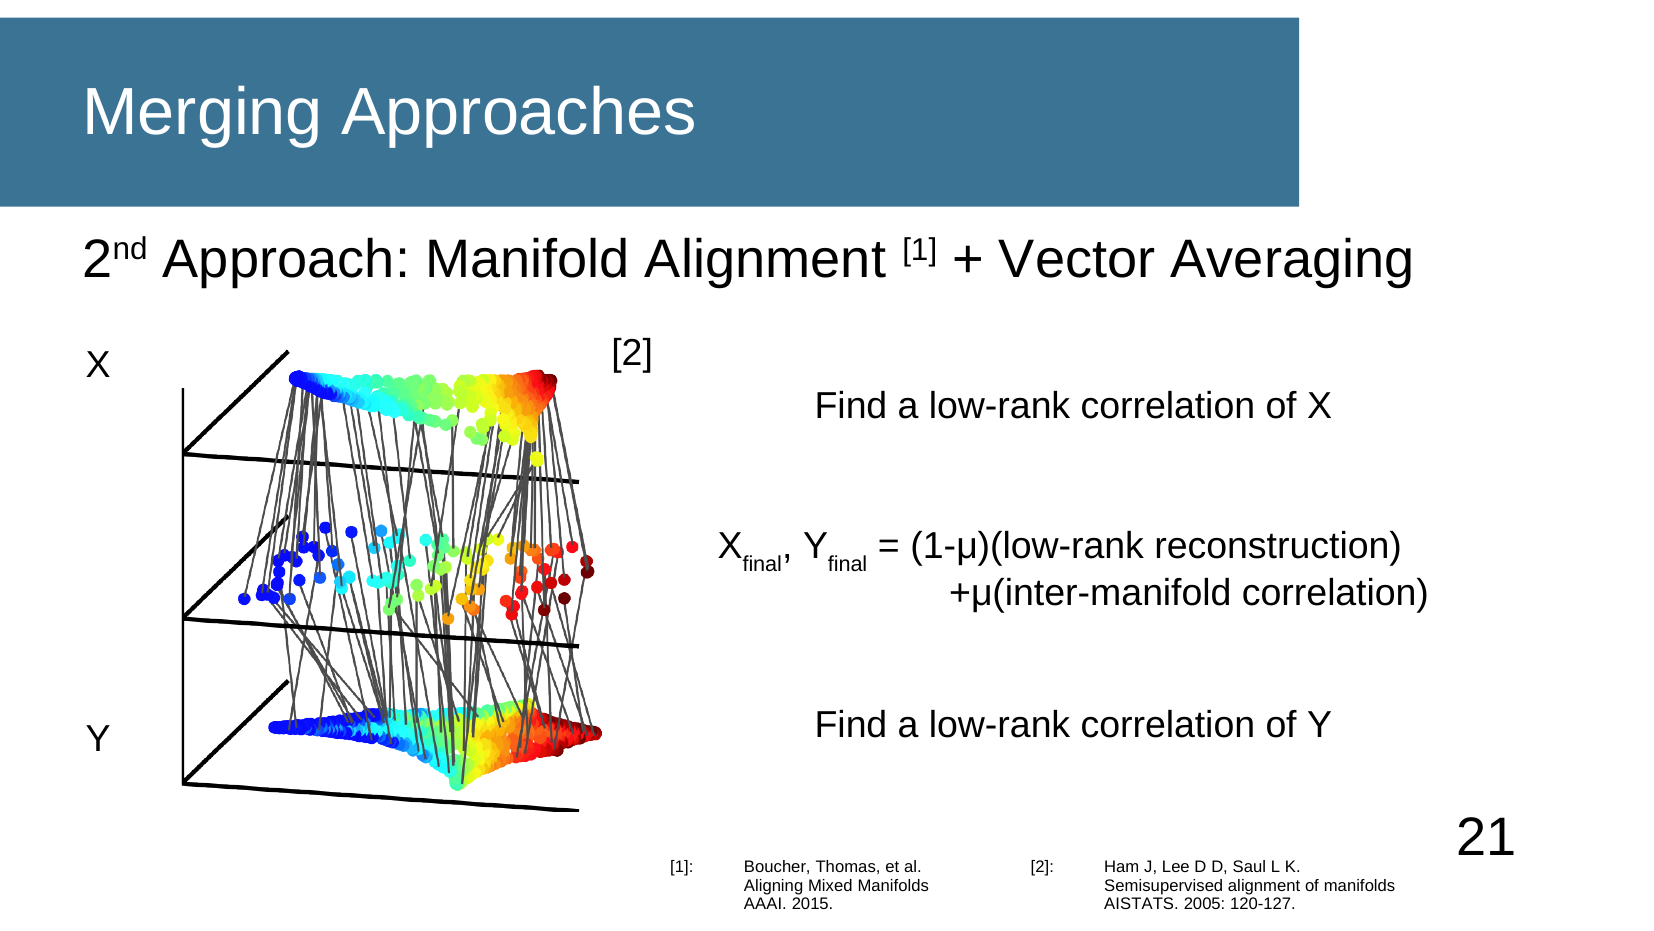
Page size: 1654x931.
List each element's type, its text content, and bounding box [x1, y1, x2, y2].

text_box [1]: Boucher, Thomas, et al. Aligning Mixed Manifolds AAAI. 2015. [655, 850, 945, 923]
text_box Find a low-rank correlation of Y [799, 696, 1348, 757]
text_box [2] [596, 324, 668, 385]
title Merging Approaches [82, 35, 1234, 189]
text_box Xfinal, Yfinal = (1-μ)(low-rank reconstruction) +μ(inter-manifold correlation) [702, 513, 1444, 625]
text_box Y [70, 711, 126, 771]
picture [142, 330, 638, 827]
list 2nd Approach: Manifold Alignment [1] + Vector Averaging [82, 224, 1571, 764]
text_box Find a low-rank correlation of X [799, 377, 1348, 438]
text_box X [70, 336, 126, 397]
text_box [2]: Ham J, Lee D D, Saul L K. Semisupervised alignment of manifolds AISTATS. 2005: 120-127. [1015, 850, 1411, 923]
